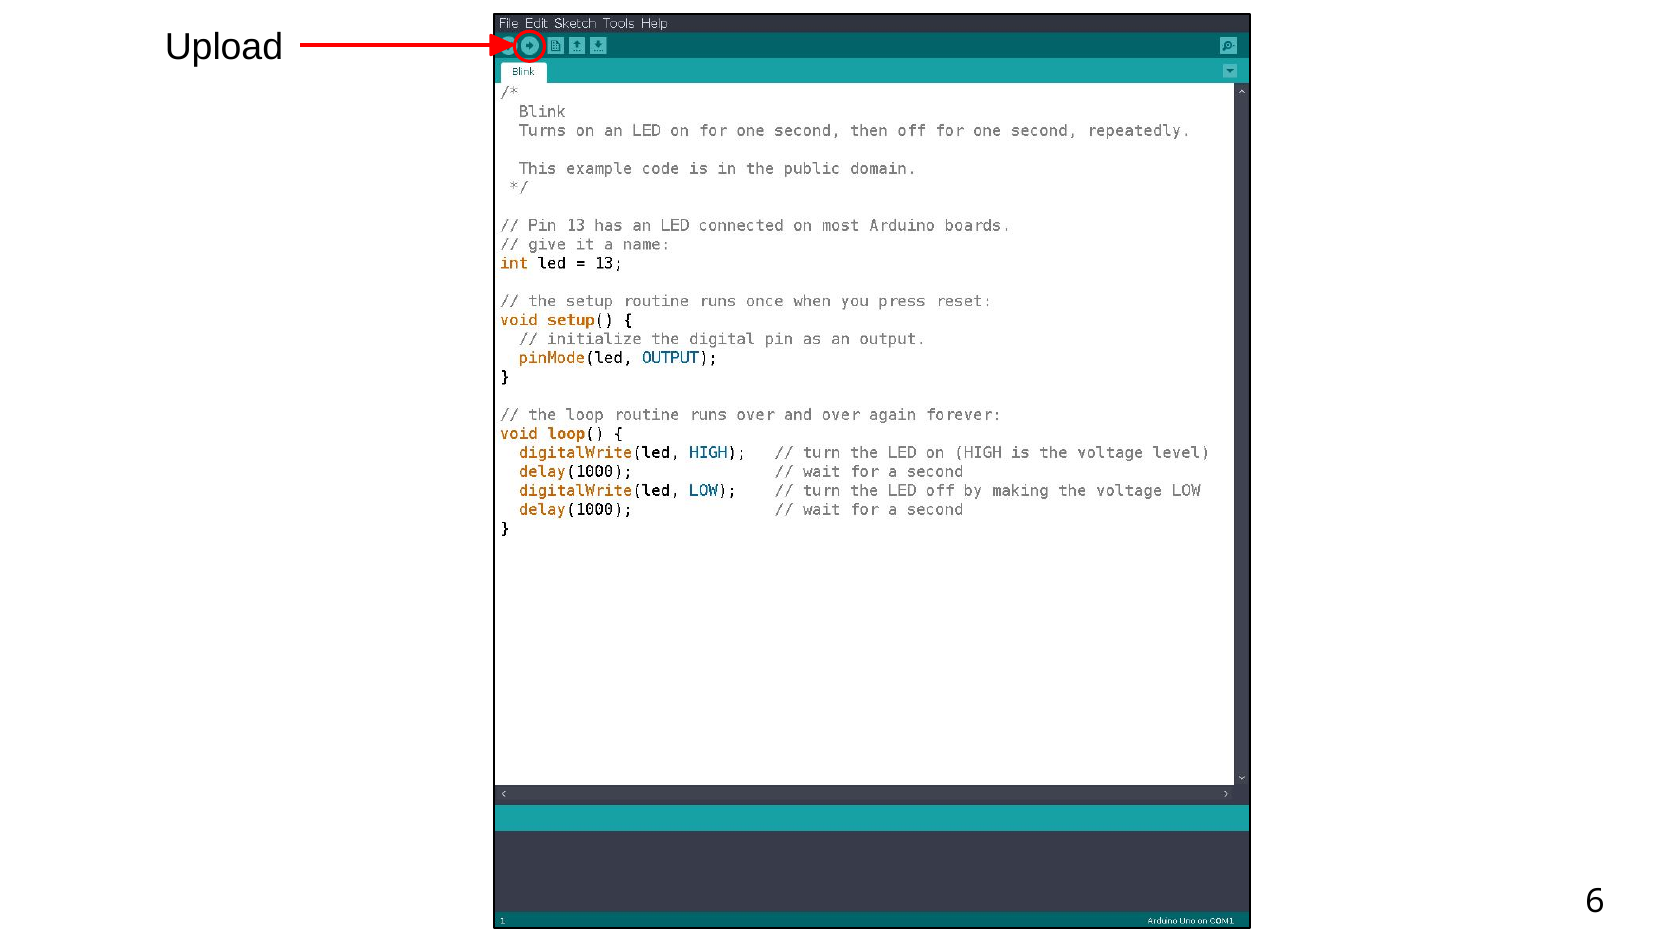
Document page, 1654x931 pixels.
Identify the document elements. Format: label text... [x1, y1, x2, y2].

picture [495, 15, 1249, 928]
text_box Upload [150, 18, 301, 76]
text_box [514, 31, 545, 62]
